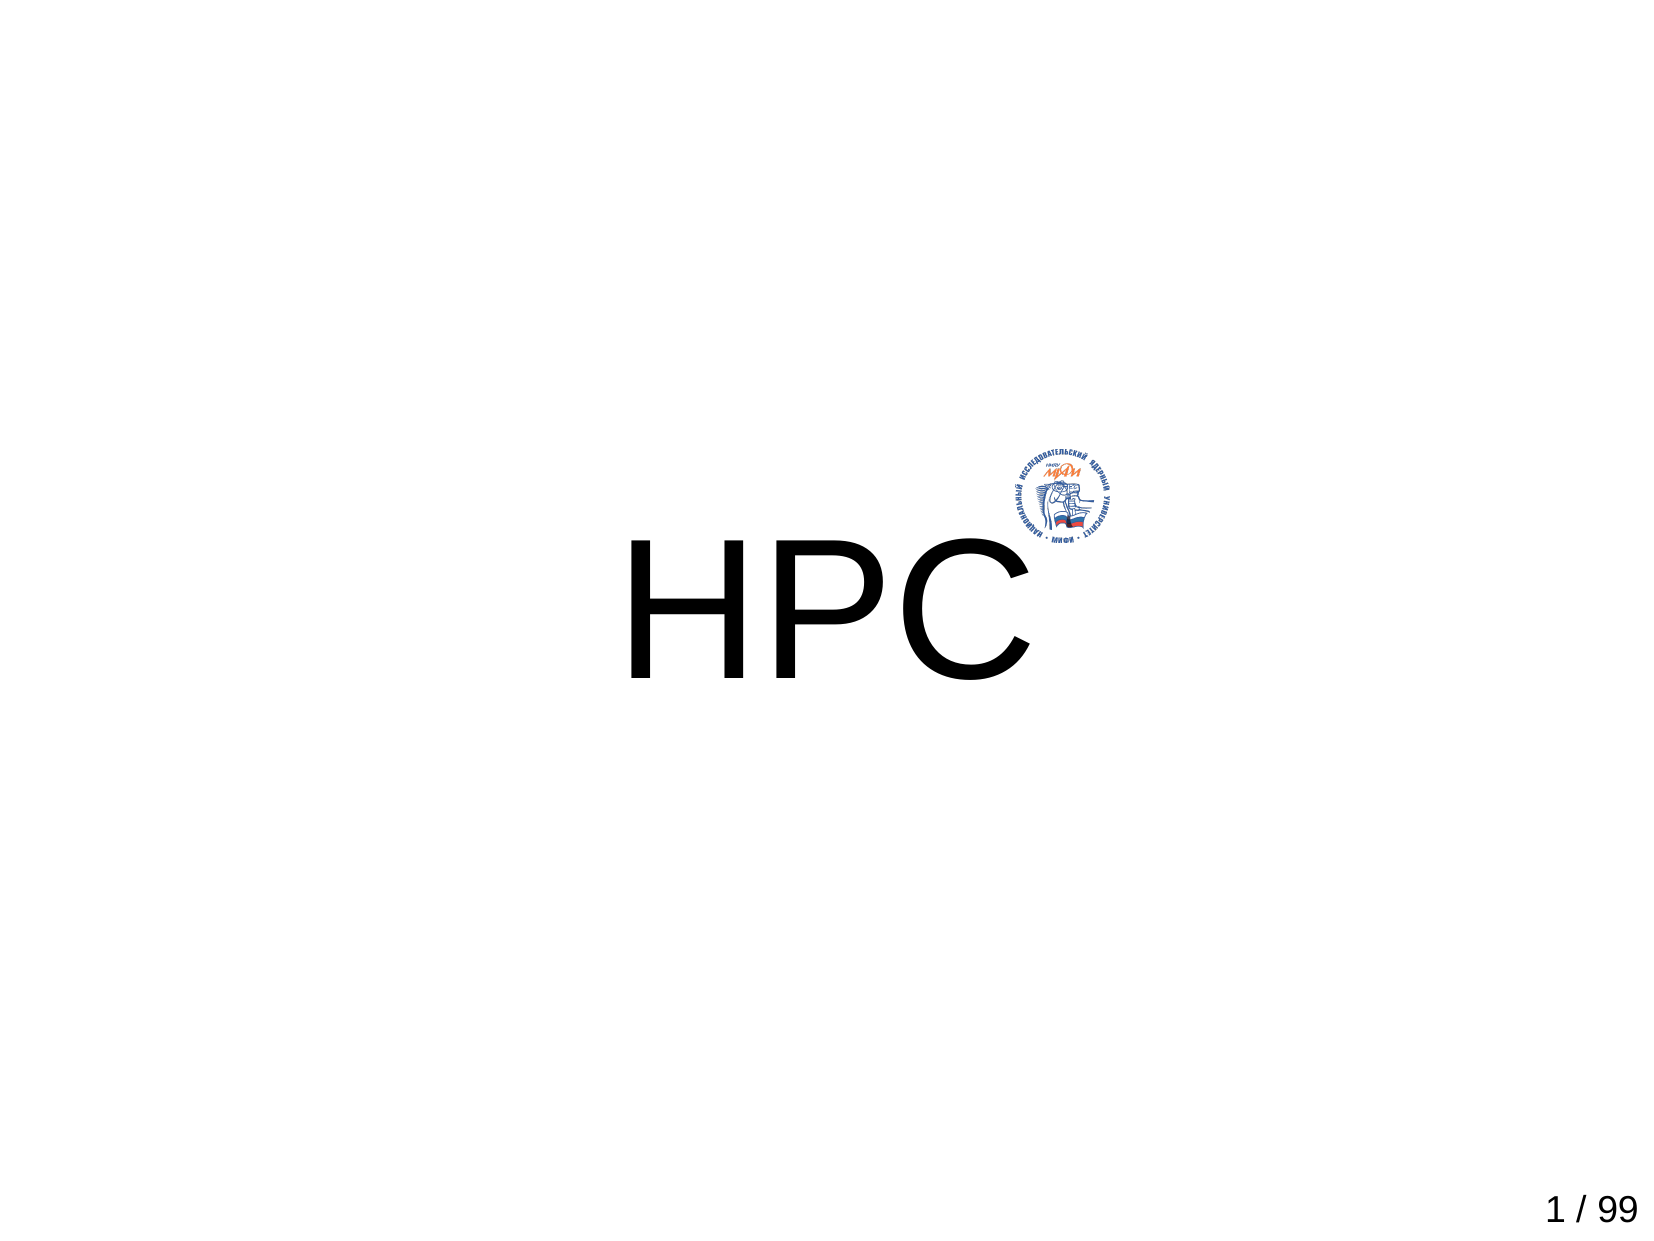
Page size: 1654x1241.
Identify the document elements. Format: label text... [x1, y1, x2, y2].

title HPC [82, 49, 1571, 1170]
text_box <number> / 99 [1380, 1181, 1654, 1238]
